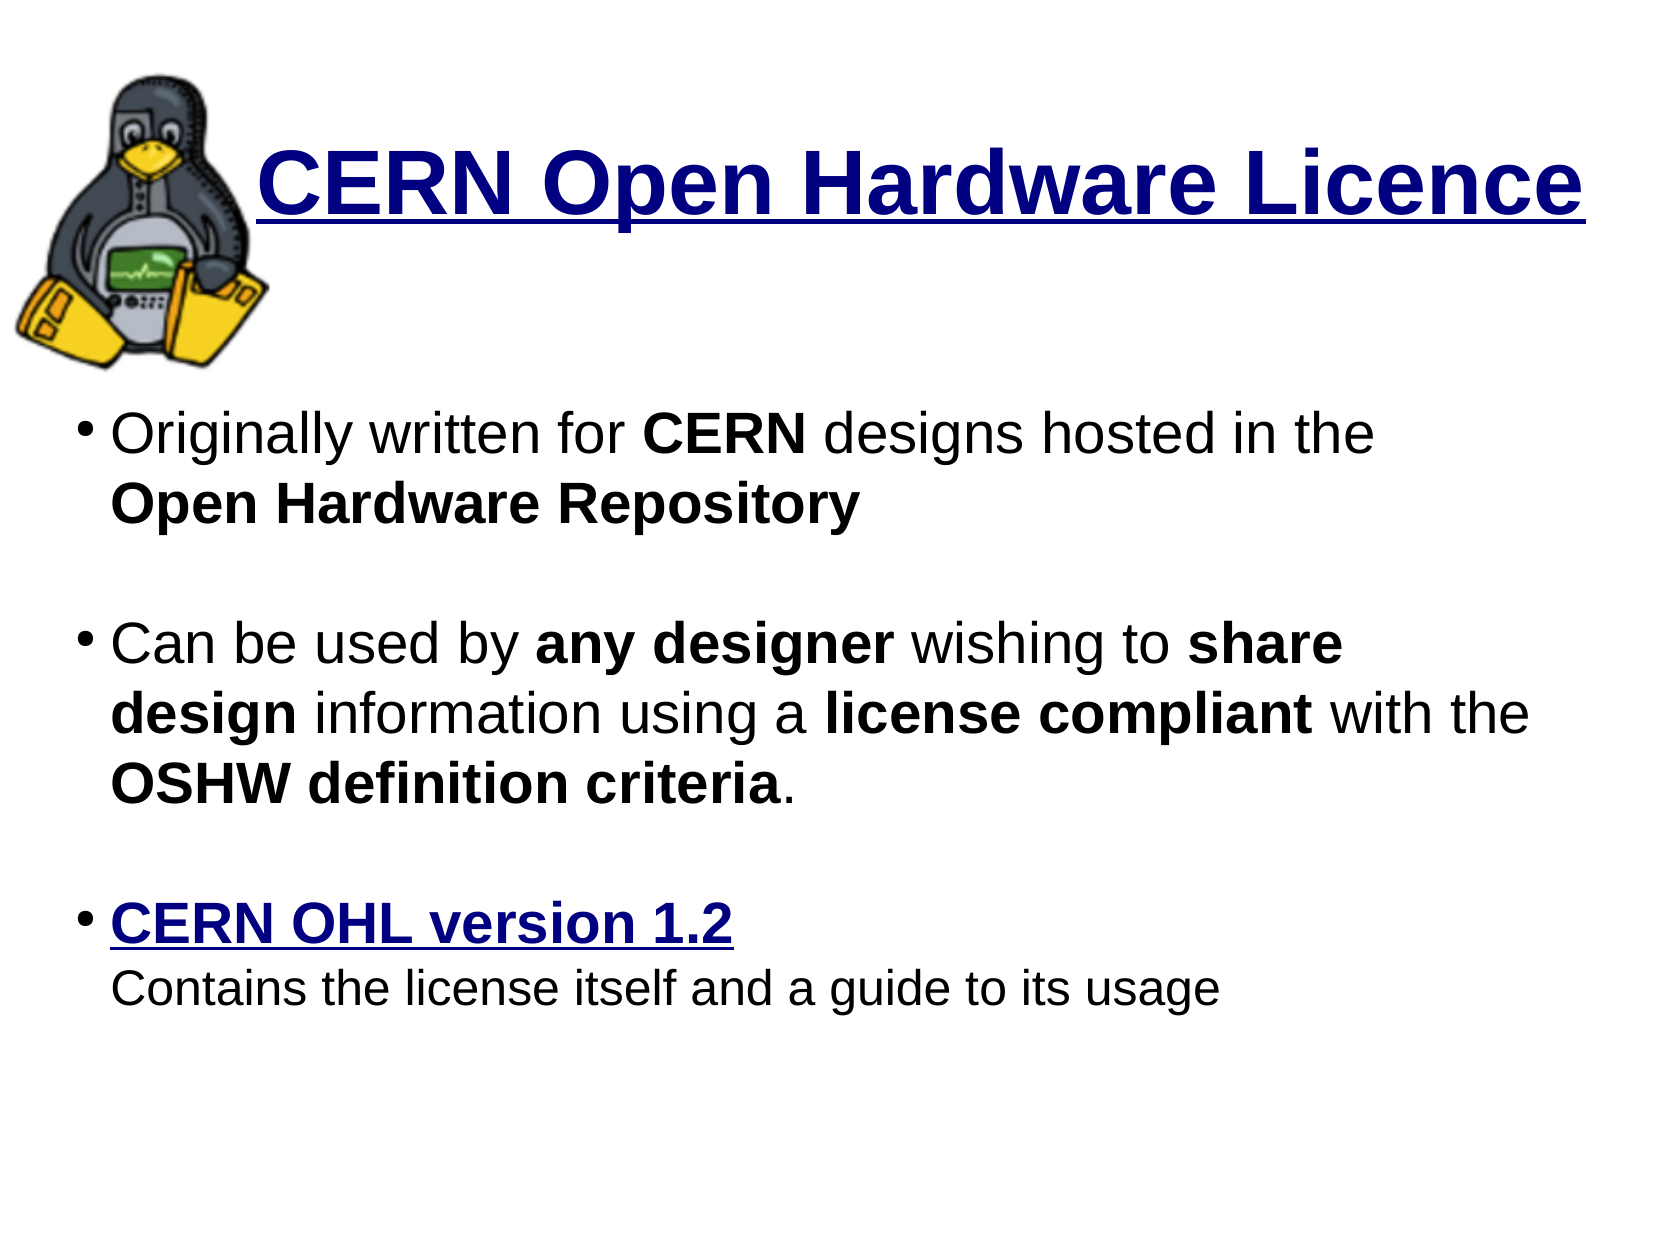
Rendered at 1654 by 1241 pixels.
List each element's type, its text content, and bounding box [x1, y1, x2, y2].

picture [12, 54, 283, 384]
text_box Originally written for CERN designs hosted in the Open Hardware Repository Can be used by any designer wishing to share design information using a license compliant with the OSHW definition criteria. CERN OHL version 1.2 Contains the license itself and a guide to its usage [75, 395, 1538, 1137]
title CERN Open Hardware Licence [177, 77, 1654, 288]
